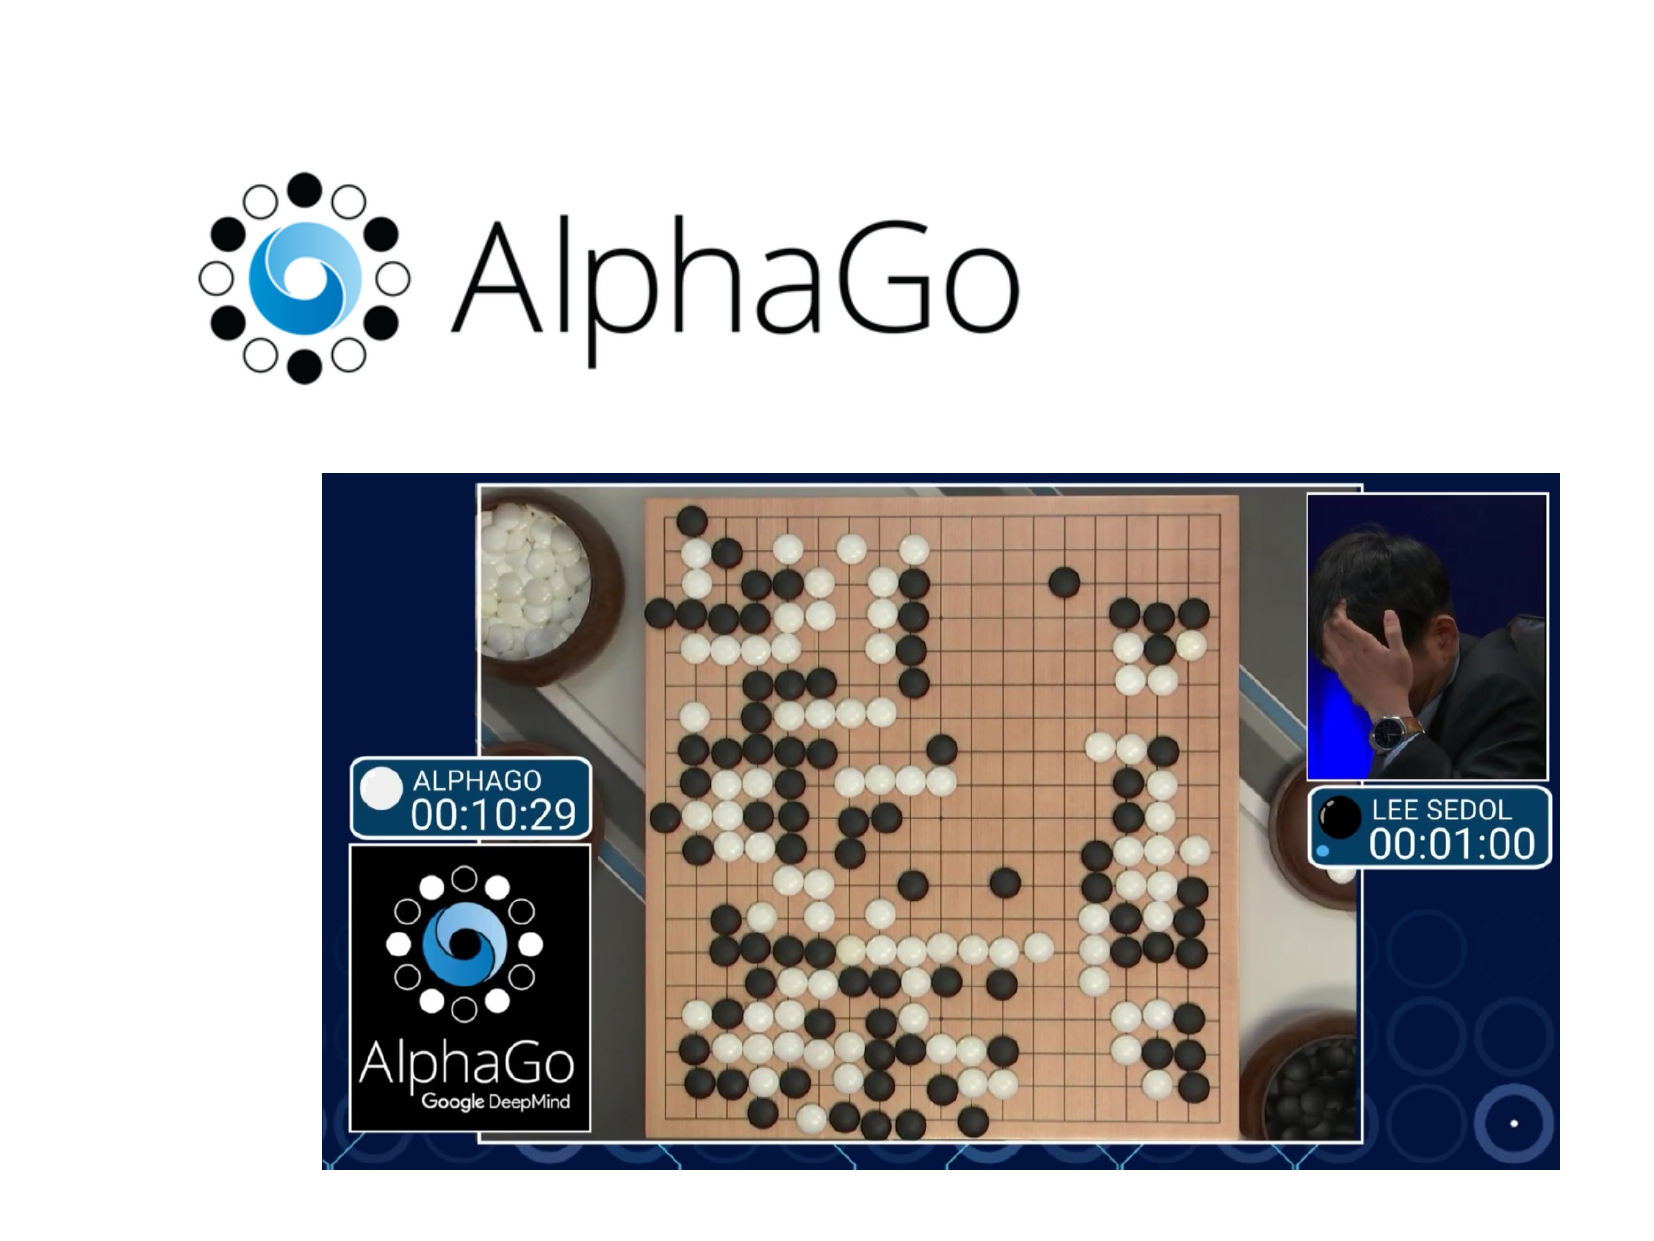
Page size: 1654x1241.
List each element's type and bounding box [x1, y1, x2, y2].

picture [188, 11, 1560, 1170]
